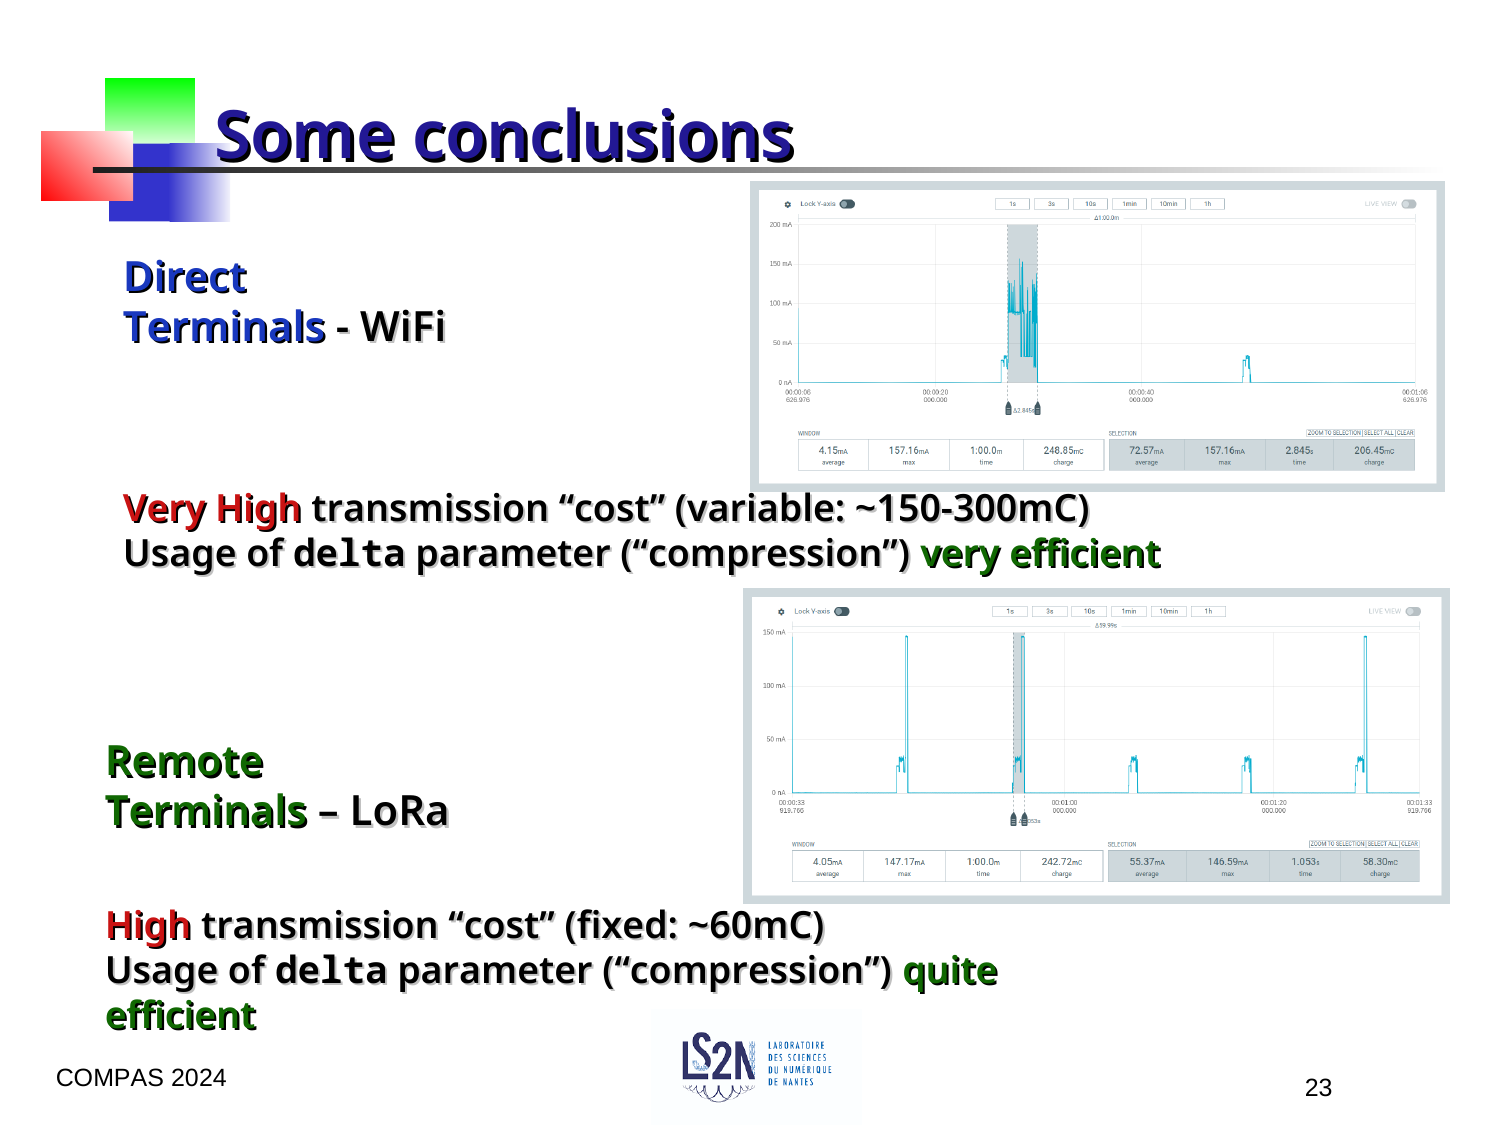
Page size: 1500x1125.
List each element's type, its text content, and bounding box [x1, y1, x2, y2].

text_box Very High transmission “cost” (variable: ~150-300mC) Usage of delta parameter (“compression”) very efficient [108, 476, 1201, 582]
text_box High transmission “cost” (fixed: ~60mC) Usage of delta parameter (“compression”) quite efficient [90, 893, 1171, 999]
title Some conclusions [199, 84, 1424, 180]
picture [743, 588, 1450, 904]
text_box Remote Terminals – LoRa [90, 726, 481, 842]
picture [750, 181, 1445, 492]
picture [651, 1009, 862, 1125]
text_box Direct Terminals - WiFi [108, 242, 469, 357]
